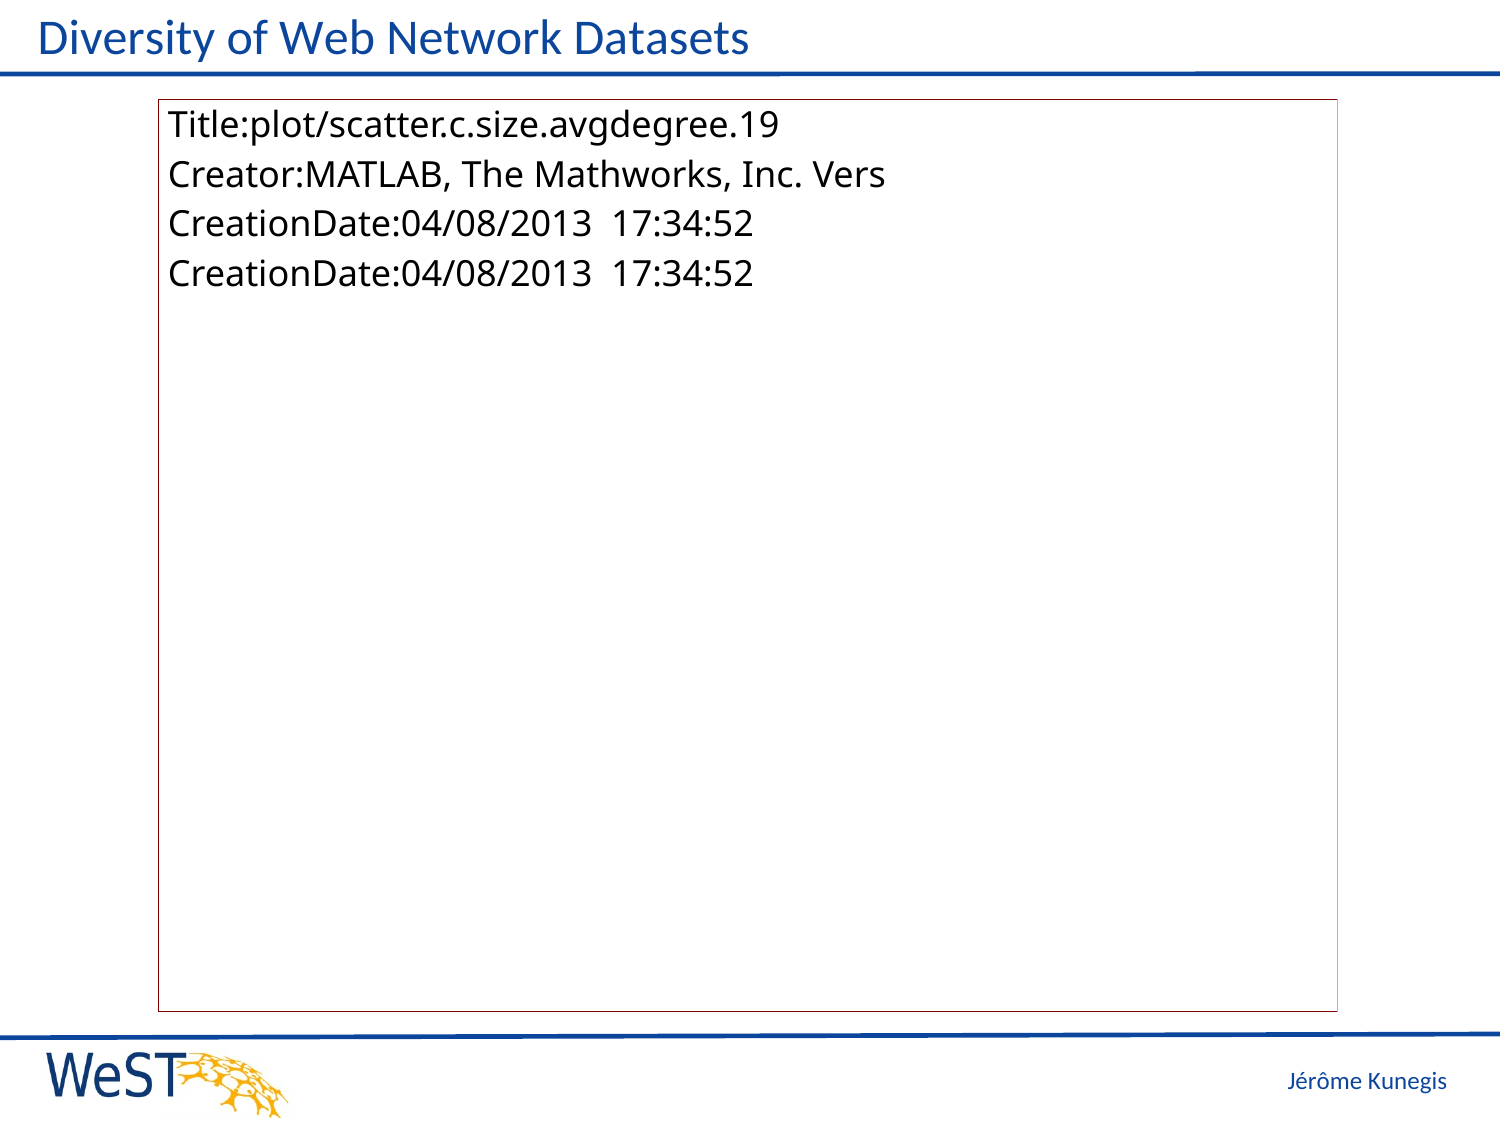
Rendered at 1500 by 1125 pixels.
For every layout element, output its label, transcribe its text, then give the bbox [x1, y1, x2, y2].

picture [41, 1046, 302, 1118]
text_box Diversity of Web Network Datasets [22, 0, 1152, 86]
picture [156, 97, 1338, 1012]
